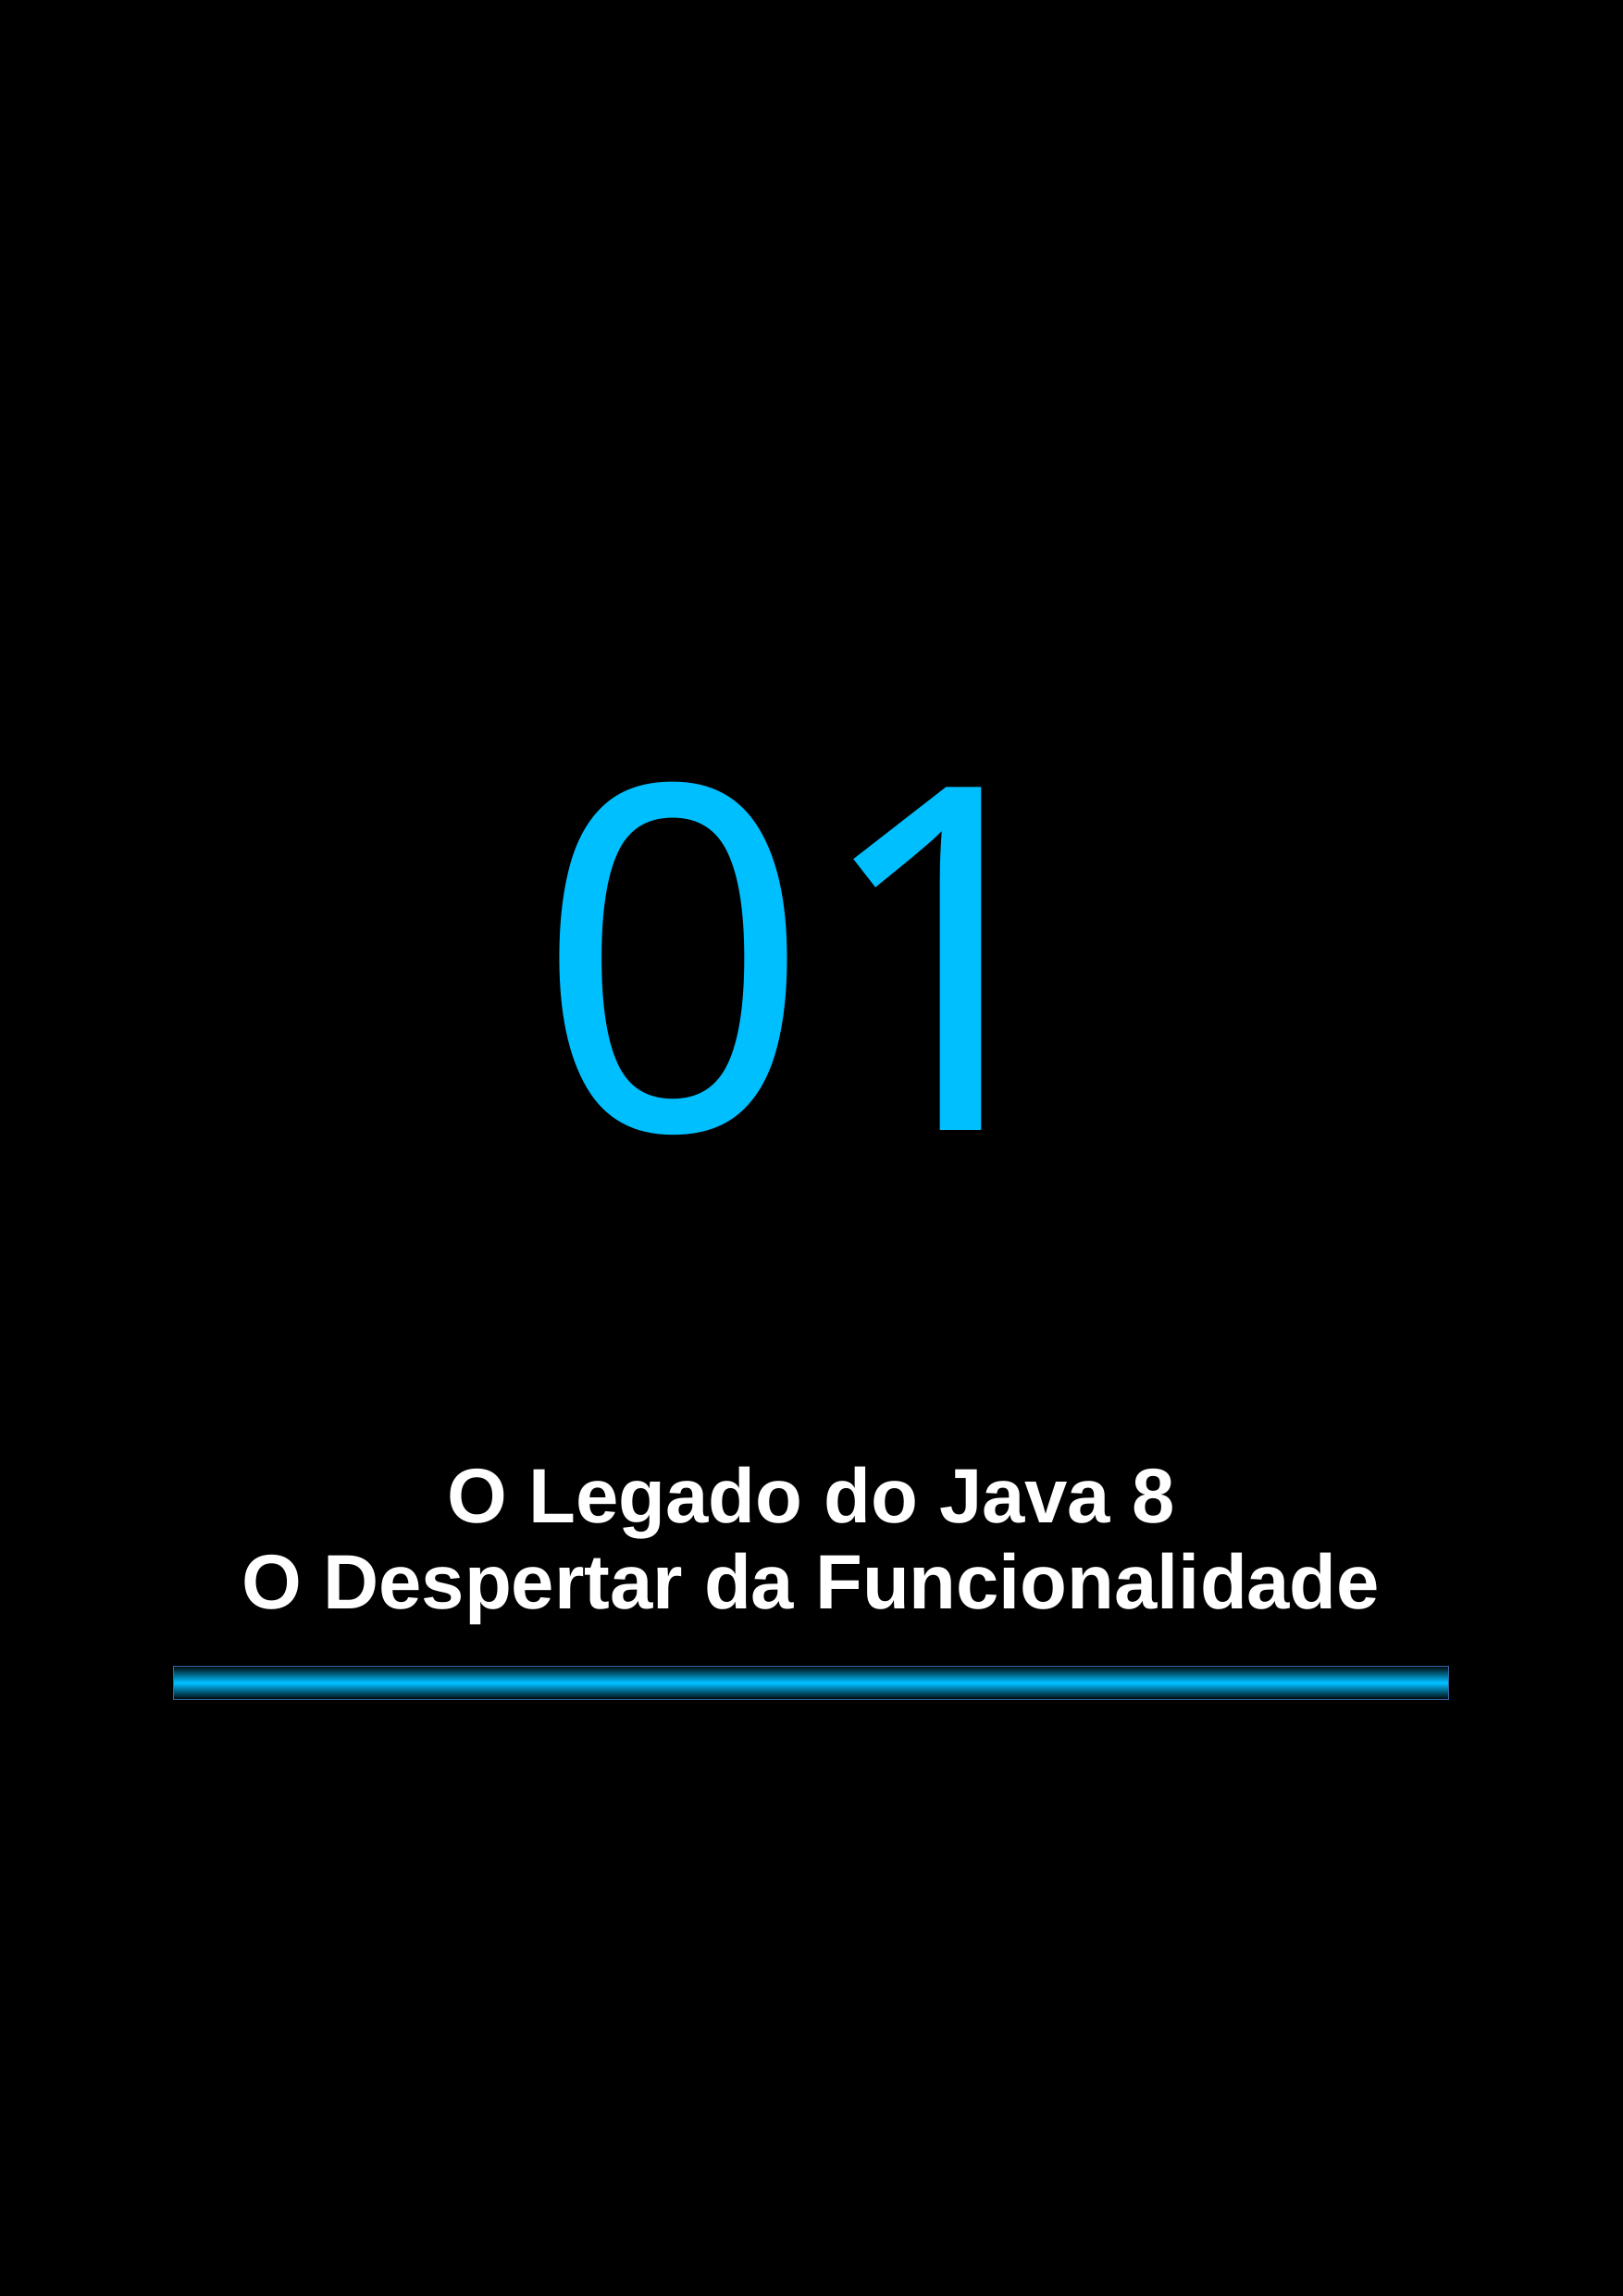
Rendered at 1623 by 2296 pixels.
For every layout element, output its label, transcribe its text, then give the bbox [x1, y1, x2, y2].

subtitle 01 [81, 455, 1542, 1433]
text_box [173, 1666, 1449, 1700]
title O Legado do Java 8 O Despertar da Funcionalidade [81, 1433, 1542, 1731]
